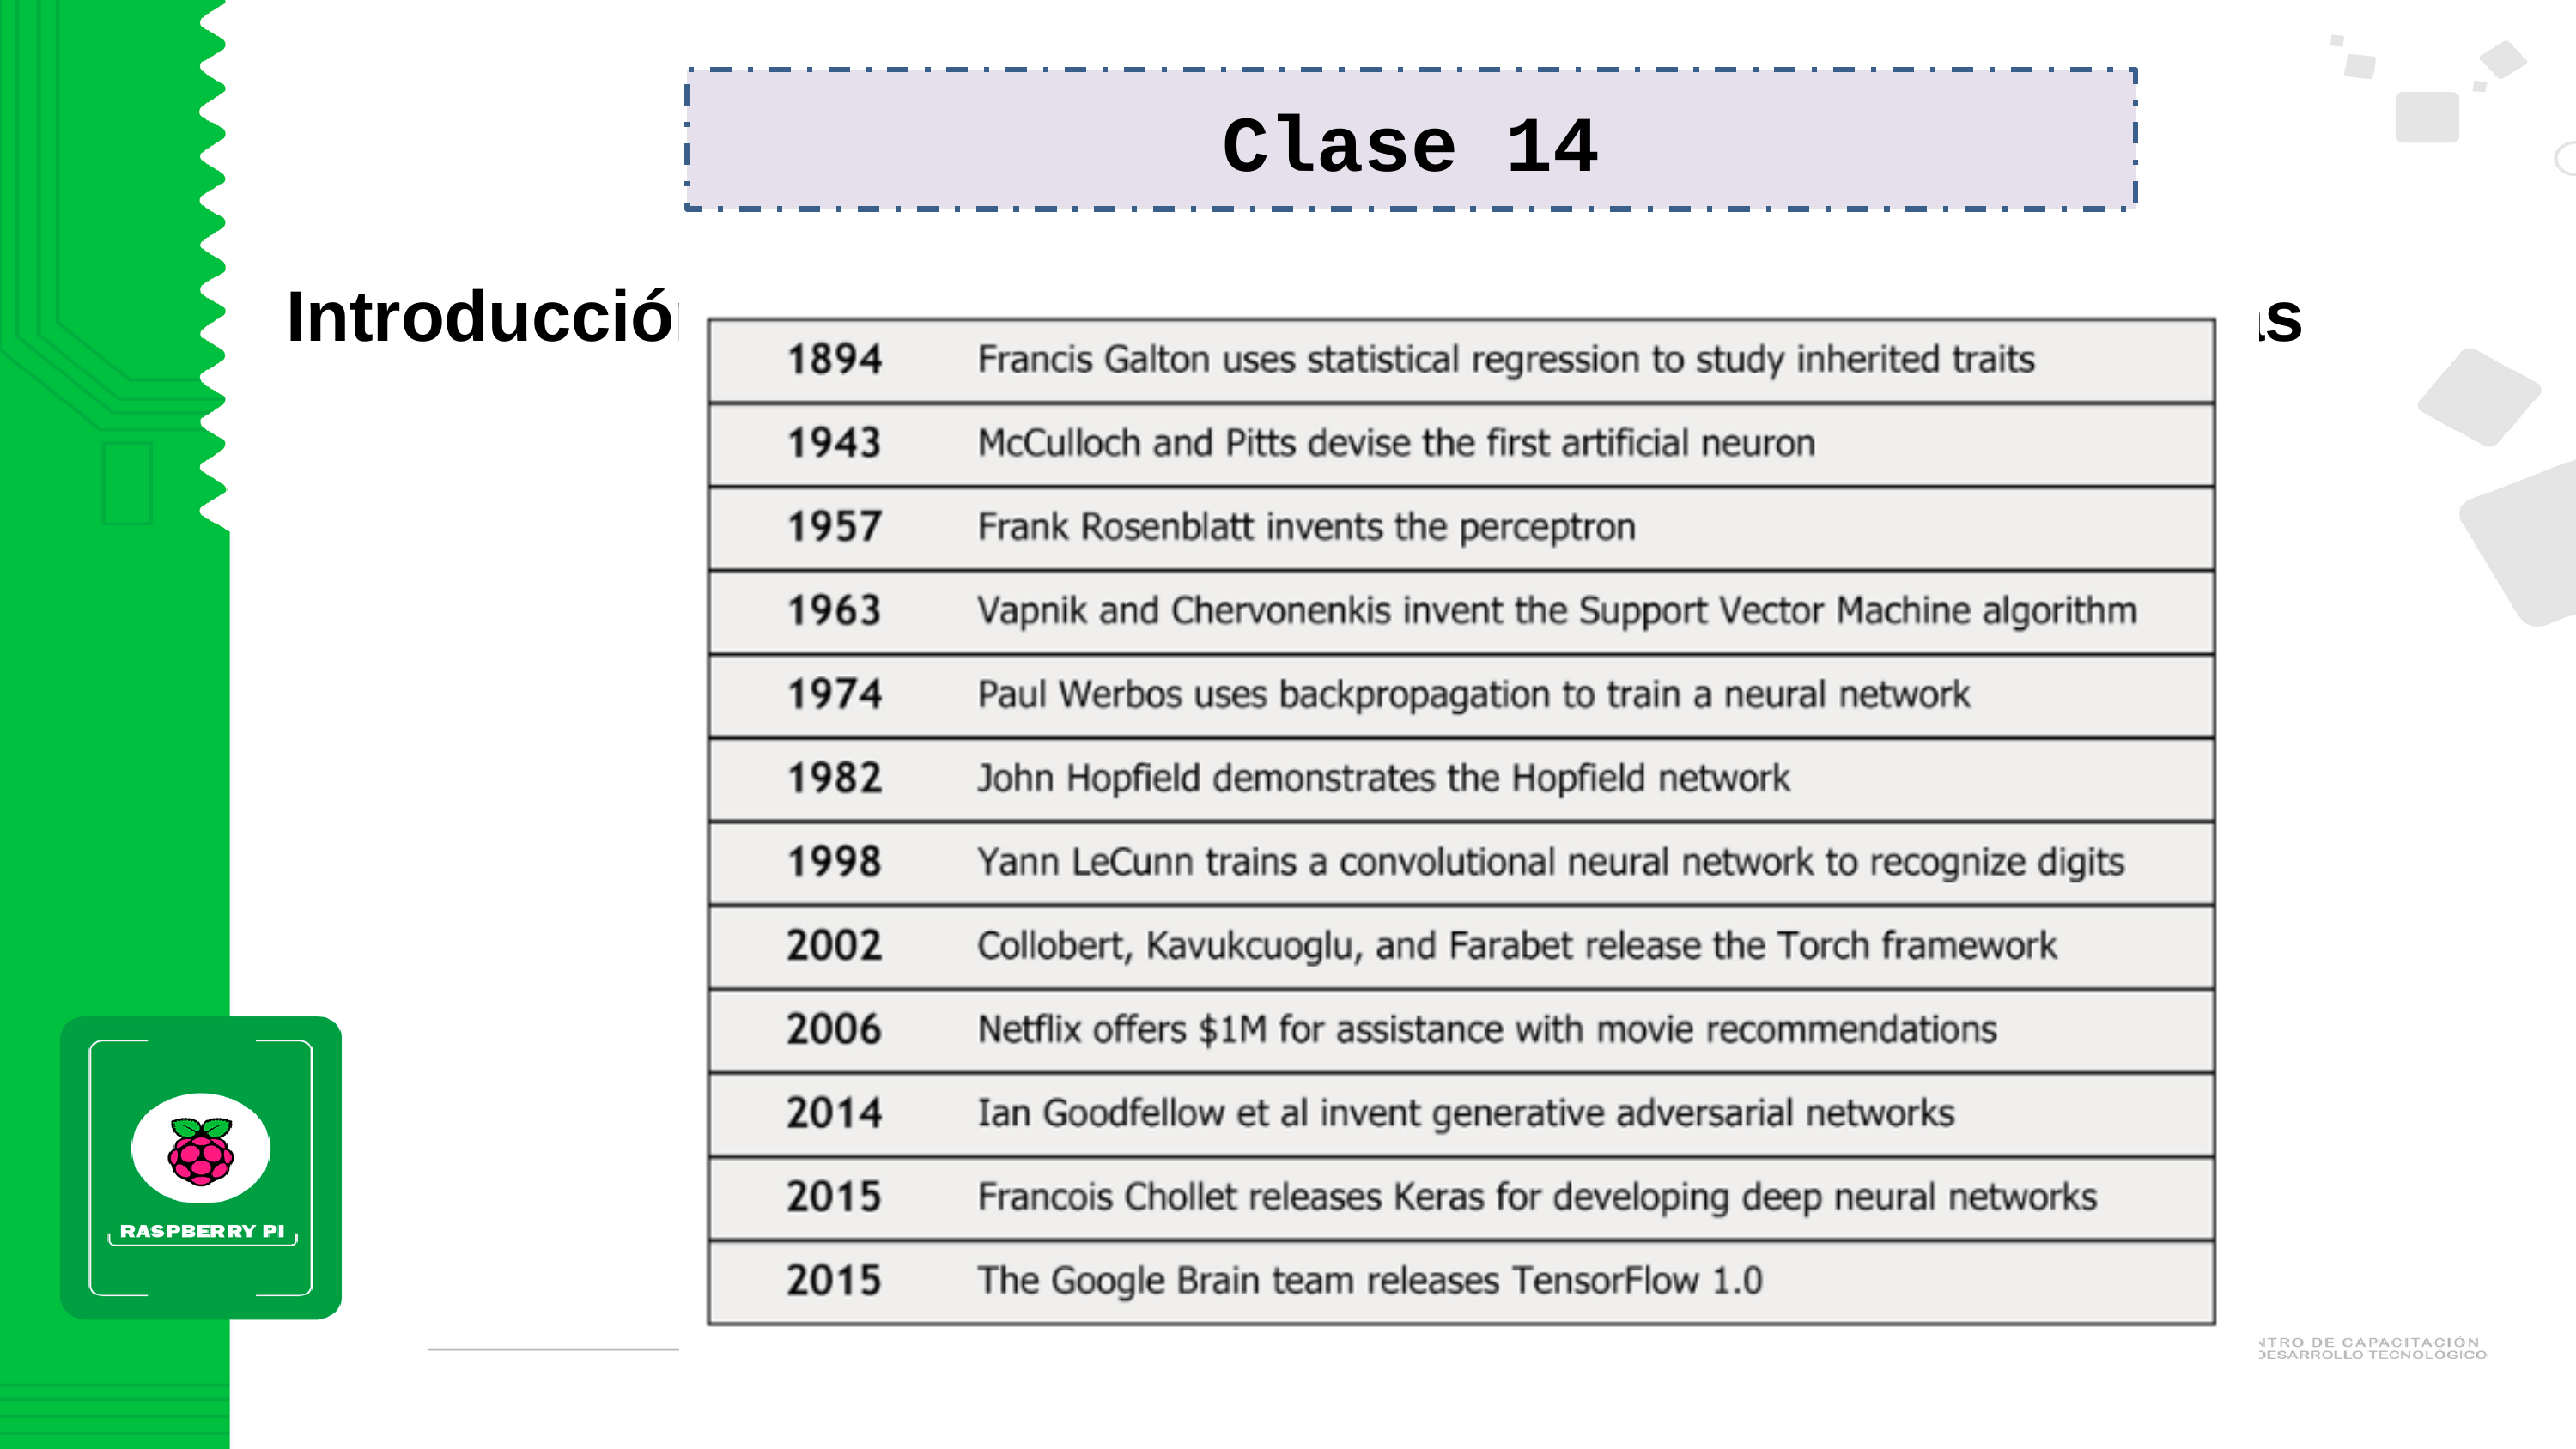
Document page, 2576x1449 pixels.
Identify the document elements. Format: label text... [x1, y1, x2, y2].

text_box Clase 14 [687, 70, 2136, 209]
picture [0, 0, 2576, 1449]
text_box Introducción a las redes neuronales en TensorFlow y Keras [229, 264, 2363, 416]
